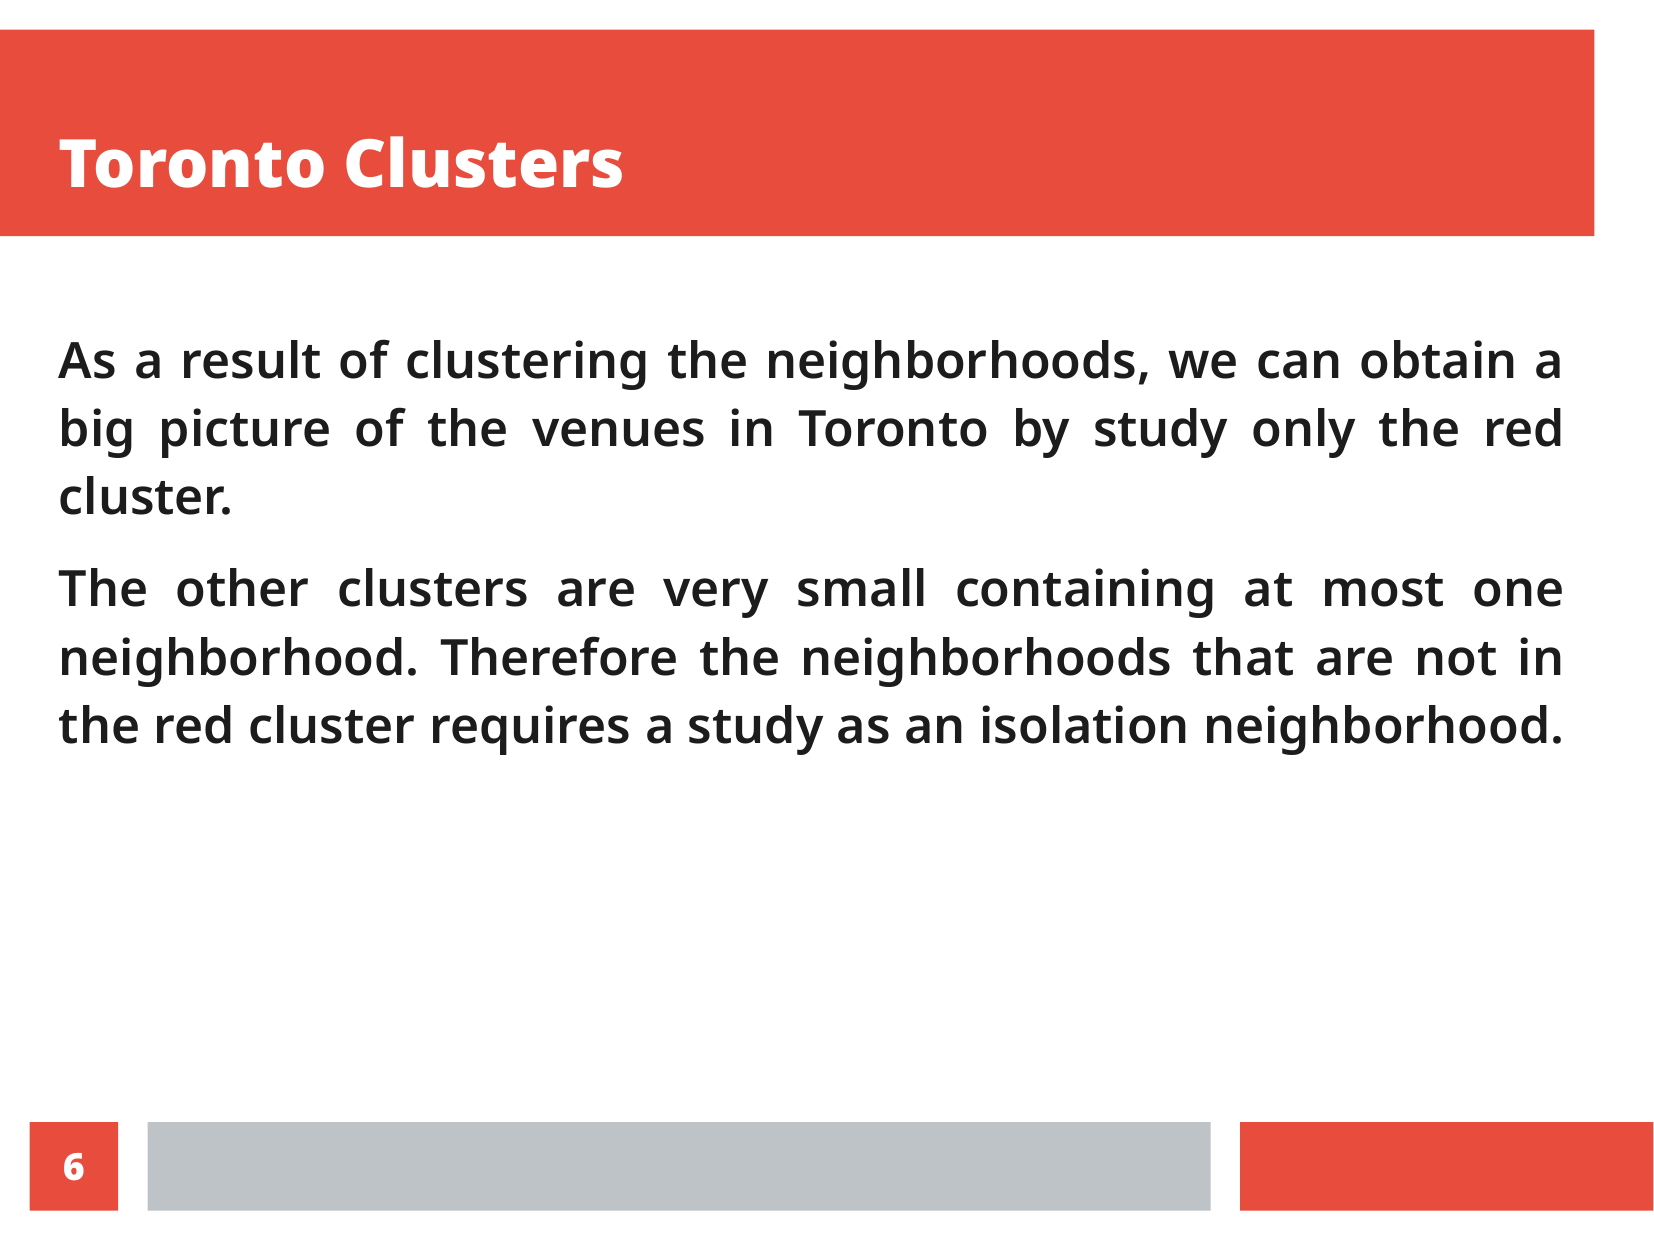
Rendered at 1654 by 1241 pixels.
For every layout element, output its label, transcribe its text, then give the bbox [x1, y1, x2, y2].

list As a result of clustering the neighborhoods, we can obtain a big picture of the venues in Toronto by study only the red cluster. The other clusters are very small containing at most one neighborhood. Therefore the neighborhoods that are not in the red cluster requires a study as an isolation neighborhood. [59, 324, 1565, 1093]
title Toronto Clusters [59, 59, 1595, 207]
